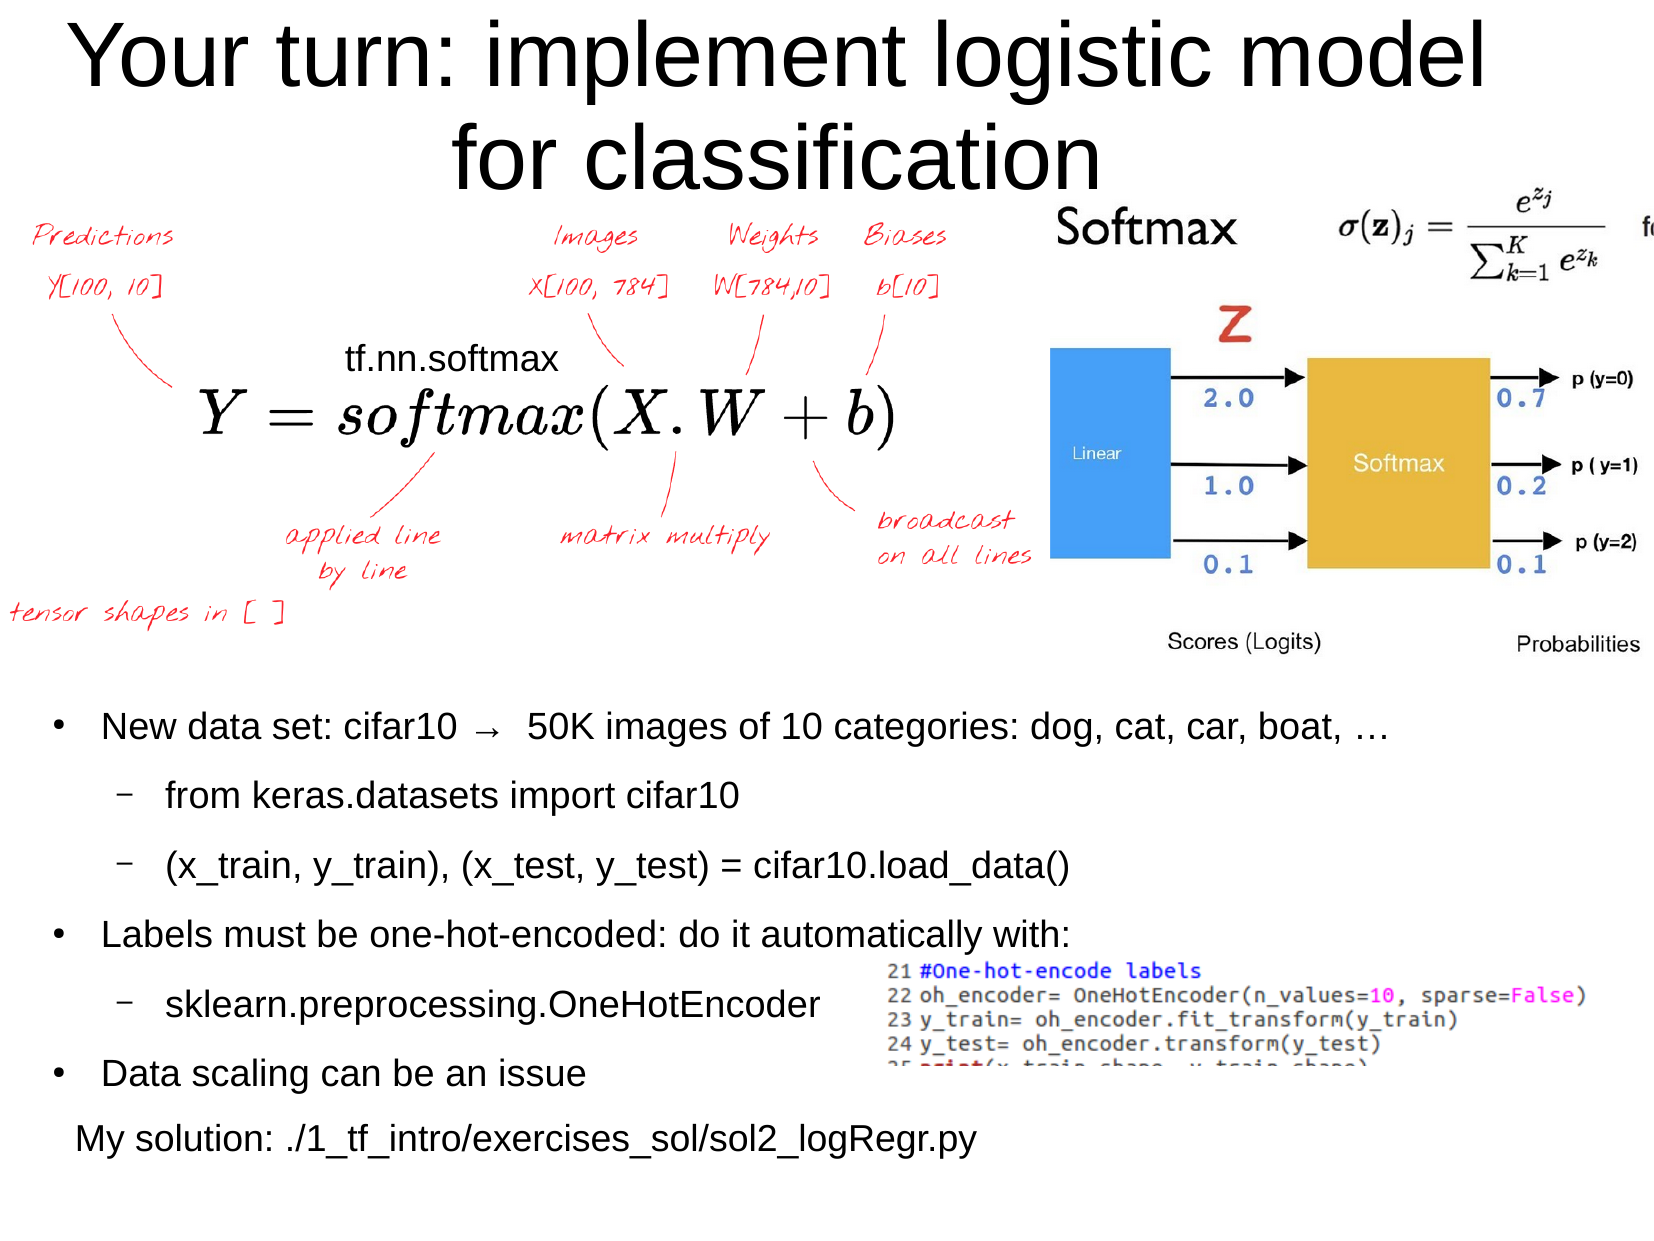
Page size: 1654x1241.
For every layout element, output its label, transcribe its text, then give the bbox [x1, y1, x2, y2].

text_box tf.nn.softmax [330, 330, 587, 387]
picture [0, 165, 1654, 660]
title Your turn: implement logistic model for classification [0, 2, 1556, 211]
text_box New data set: cifar10 → 50K images of 10 categories: dog, cat, car, boat, … from keras.datasets import cifar10 (x_train, y_train), (x_test, y_test) = cifar10.load_data() Labels must be one-hot-encoded: do it automatically with: sklearn.preprocessing.OneHotEncoder Data scaling can be an issue [36, 705, 1396, 1111]
picture [870, 960, 1602, 1066]
text_box My solution: ./1_tf_intro/exercises_sol/sol2_logRegr.py [60, 1110, 1216, 1216]
